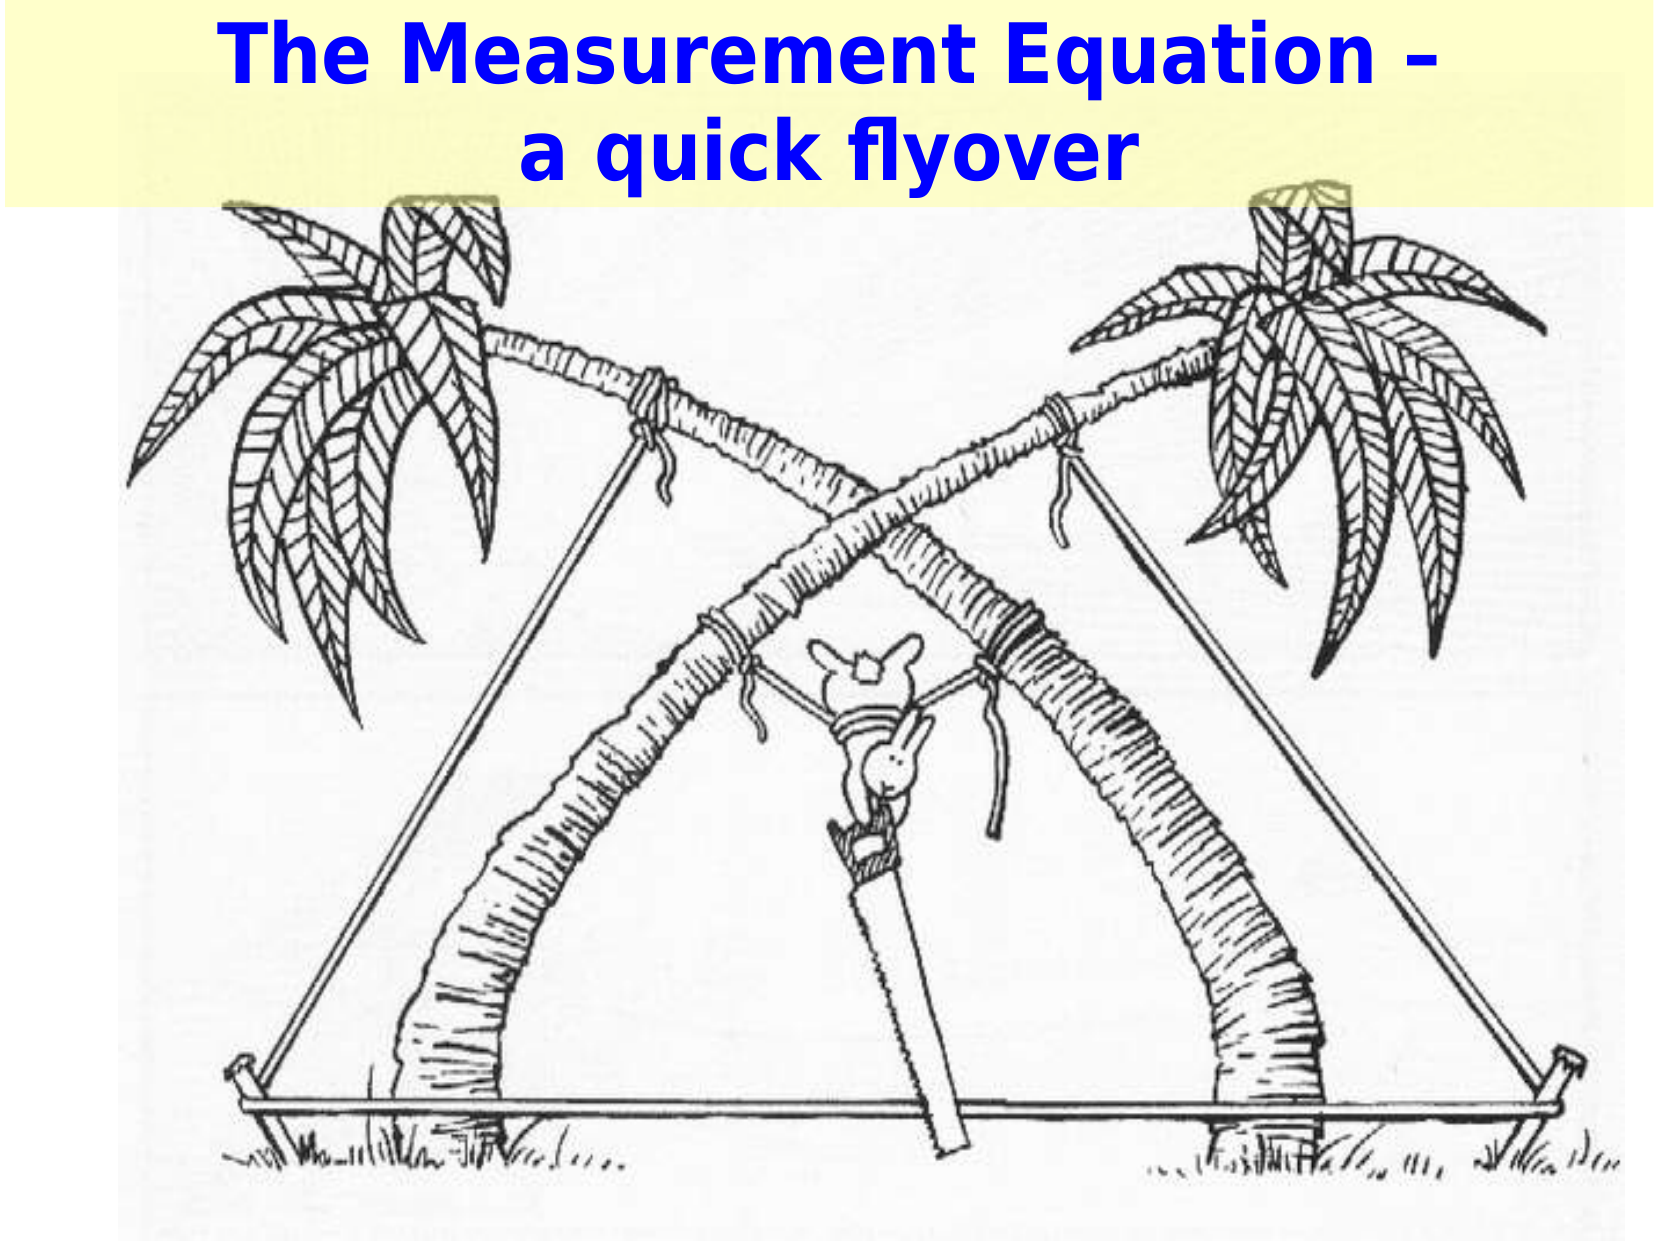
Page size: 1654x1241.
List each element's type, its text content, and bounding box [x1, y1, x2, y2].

title The Measurement Equation – a quick flyover [5, 0, 1654, 208]
picture [118, 208, 1625, 1241]
